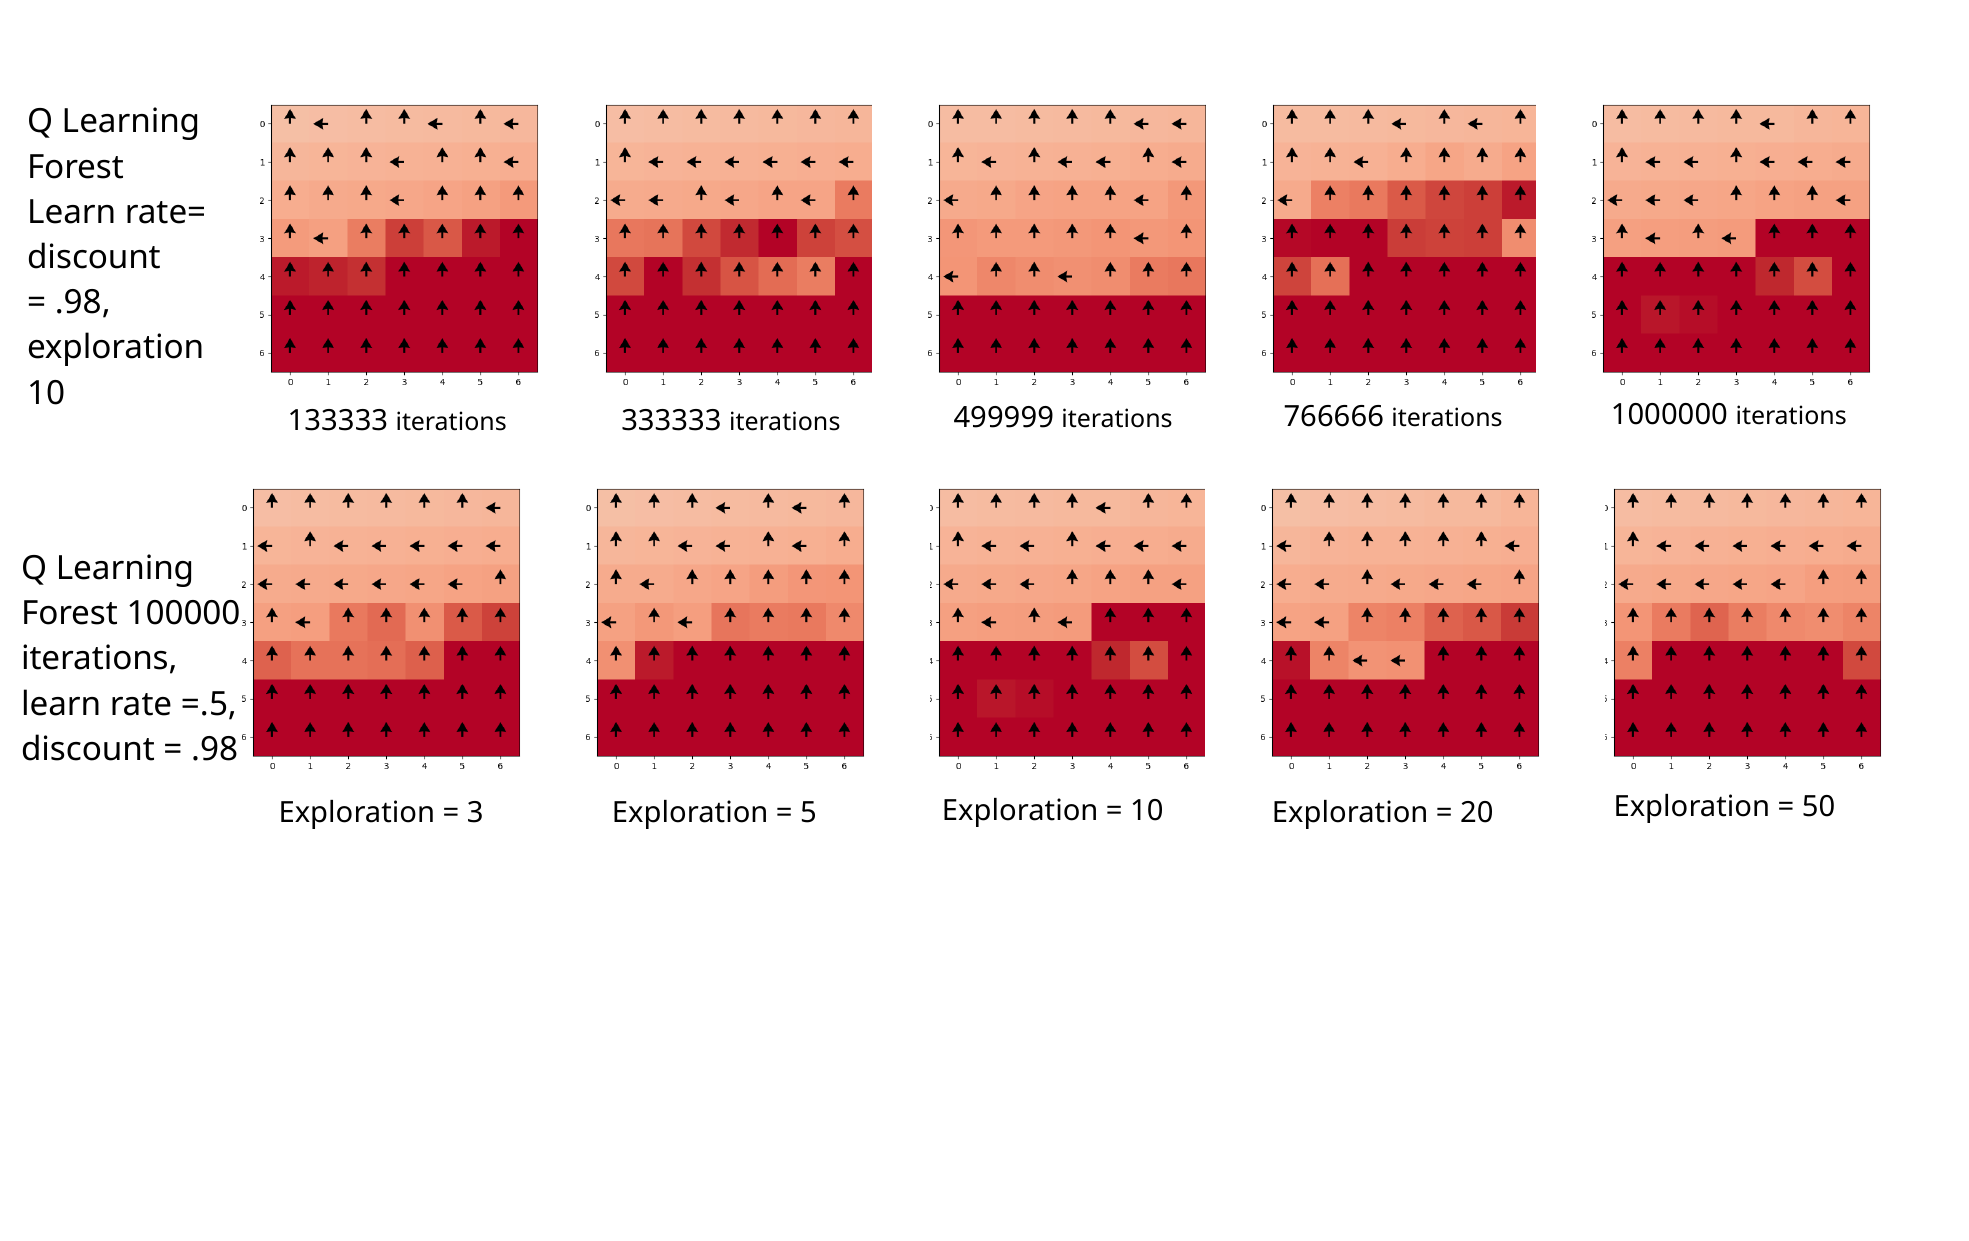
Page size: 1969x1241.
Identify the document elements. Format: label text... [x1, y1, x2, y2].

text_box 499999 iterations [947, 396, 1227, 454]
text_box Q Learning Forest Learn rate=.5, discount = .98, exploration = 10 [21, 95, 256, 416]
picture [186, 479, 1947, 781]
picture [204, 95, 1936, 396]
text_box 133333 iterations [281, 396, 540, 457]
text_box Exploration = 3 [272, 776, 561, 846]
text_box Exploration = 5 [605, 781, 895, 847]
text_box Exploration = 10 [935, 781, 1225, 844]
text_box 333333 iterations [615, 396, 895, 457]
text_box Exploration = 20 [1265, 781, 1555, 846]
text_box Exploration = 50 [1607, 781, 1896, 841]
text_box Q Learning Forest 100000 iterations, learn rate =.5, discount = .98 [15, 497, 256, 817]
text_box 766666 iterations [1277, 396, 1557, 454]
text_box 1000000 iterations [1605, 396, 1921, 451]
